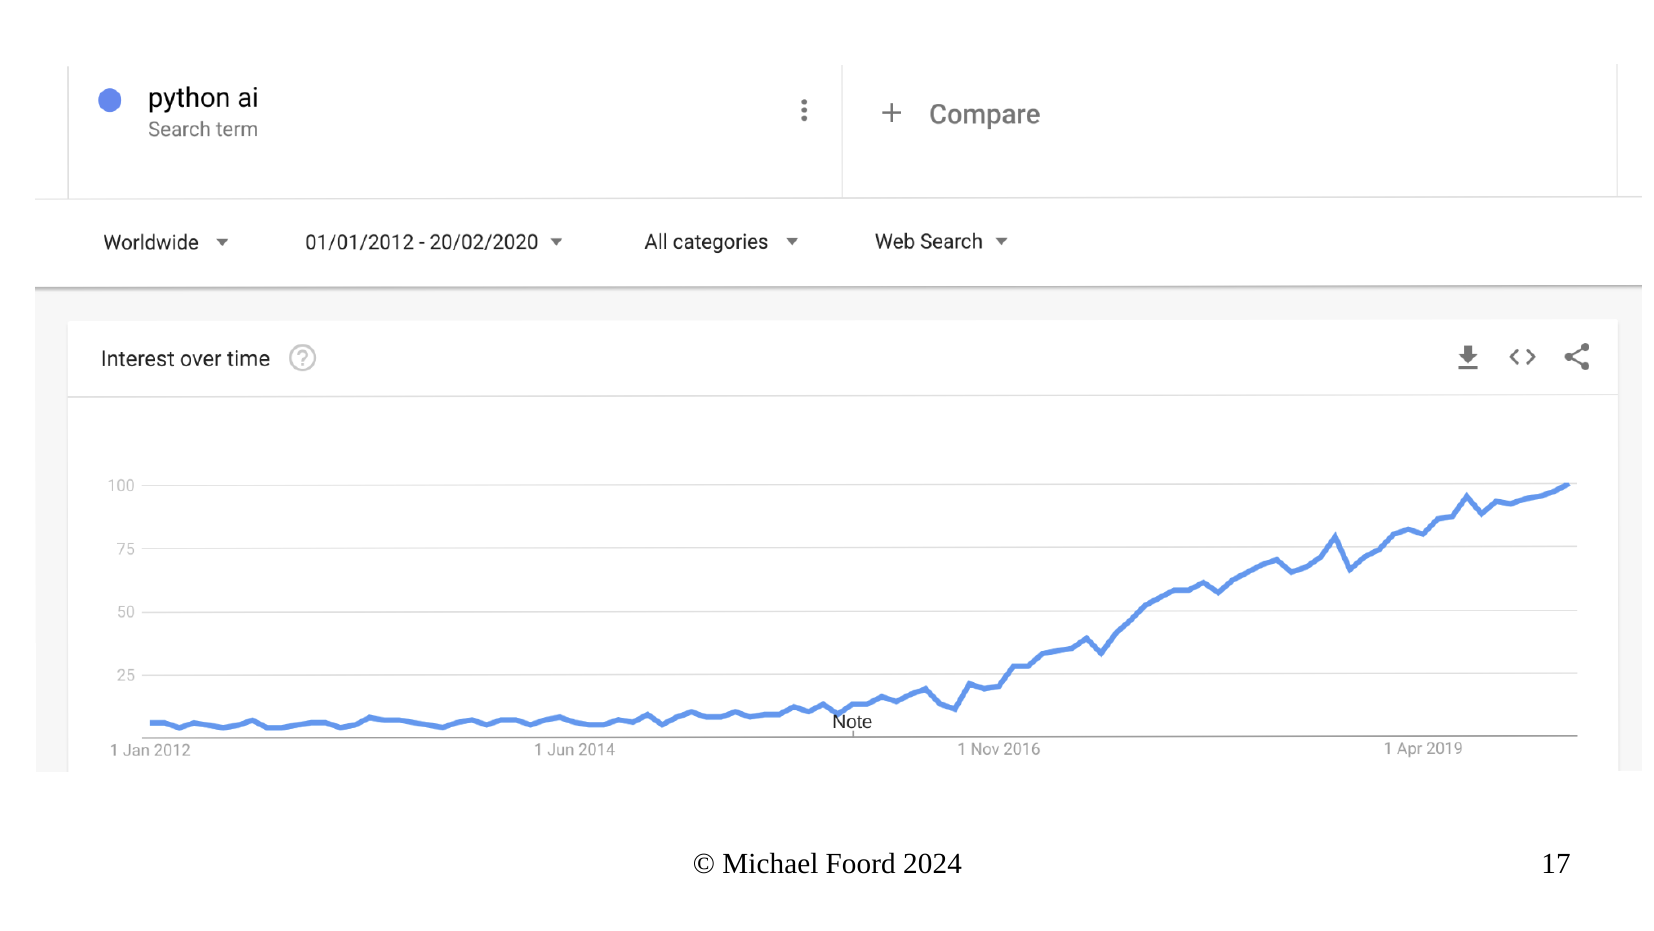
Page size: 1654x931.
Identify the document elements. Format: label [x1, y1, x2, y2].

picture [34, 63, 1642, 772]
